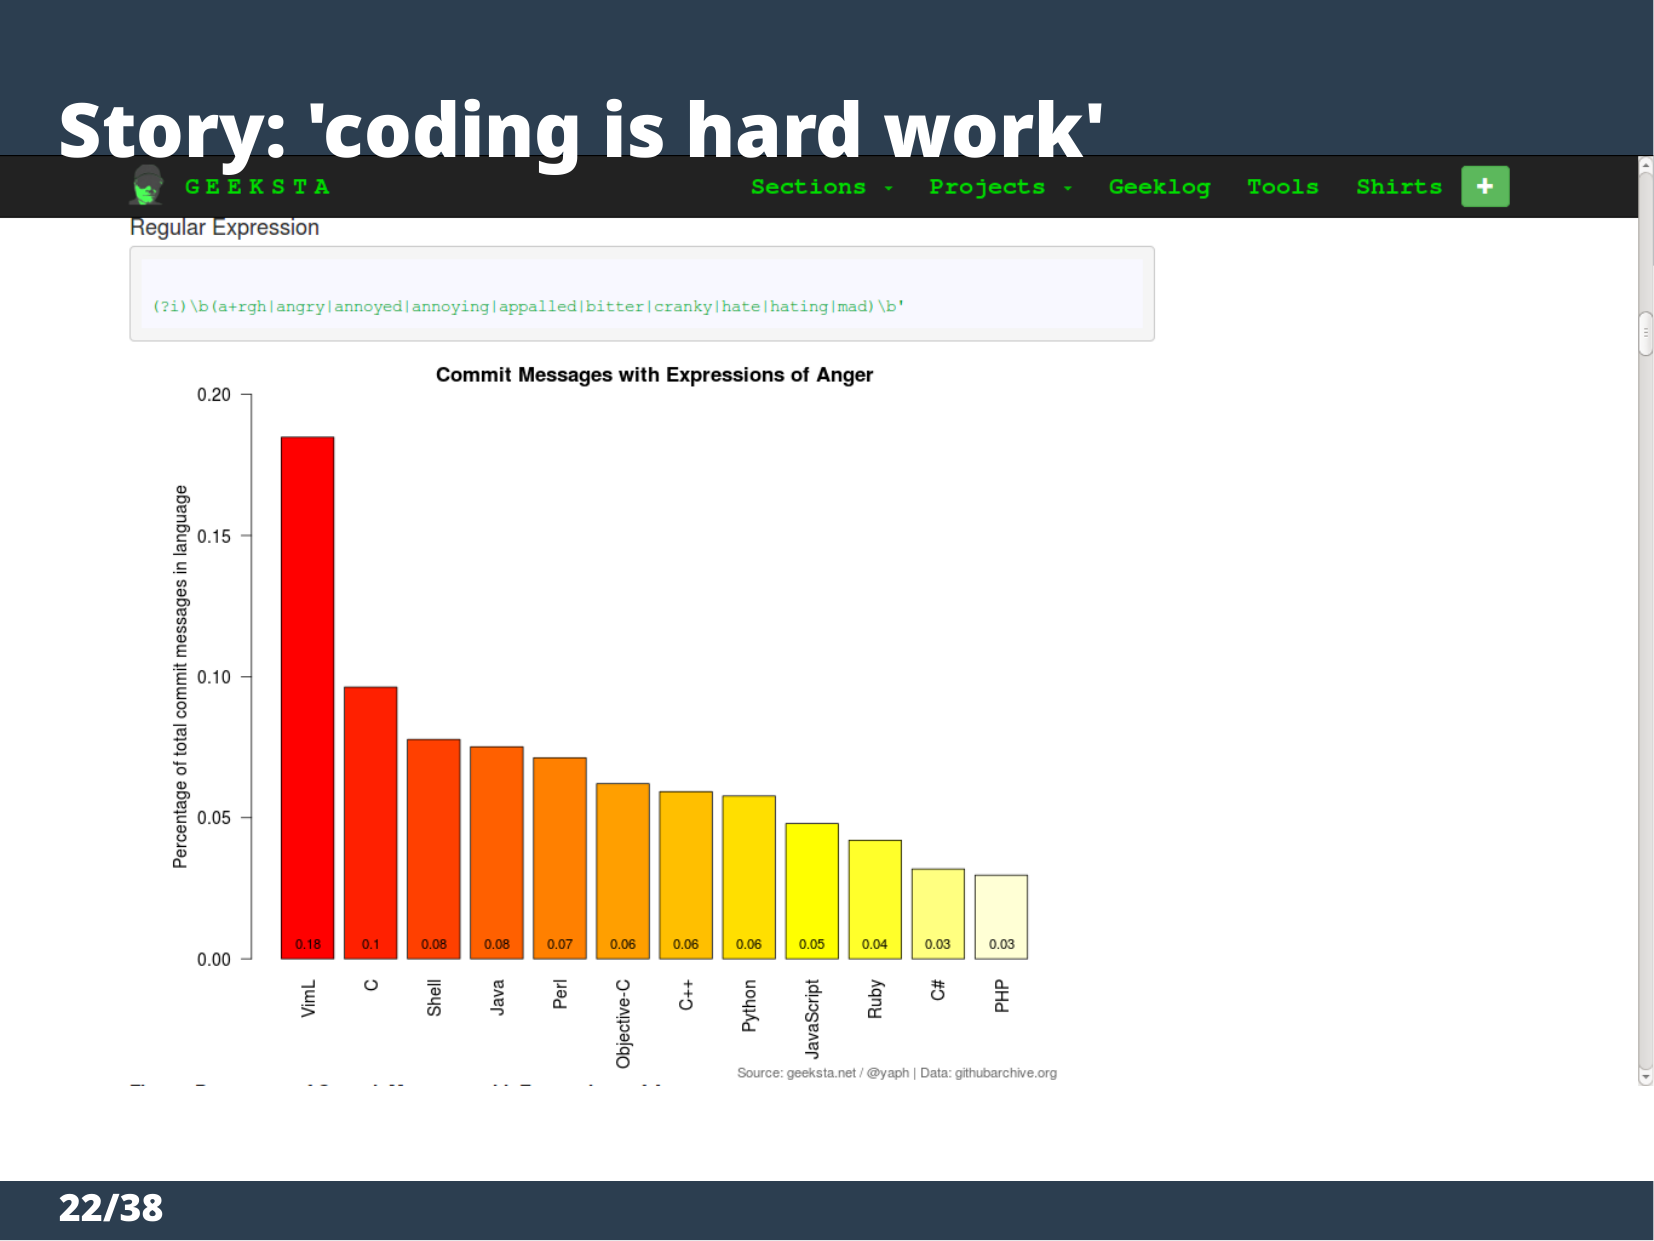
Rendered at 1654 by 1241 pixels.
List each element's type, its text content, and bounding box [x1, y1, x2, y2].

picture [0, 155, 1654, 1086]
title Story: 'coding is hard work' [59, 49, 1595, 207]
